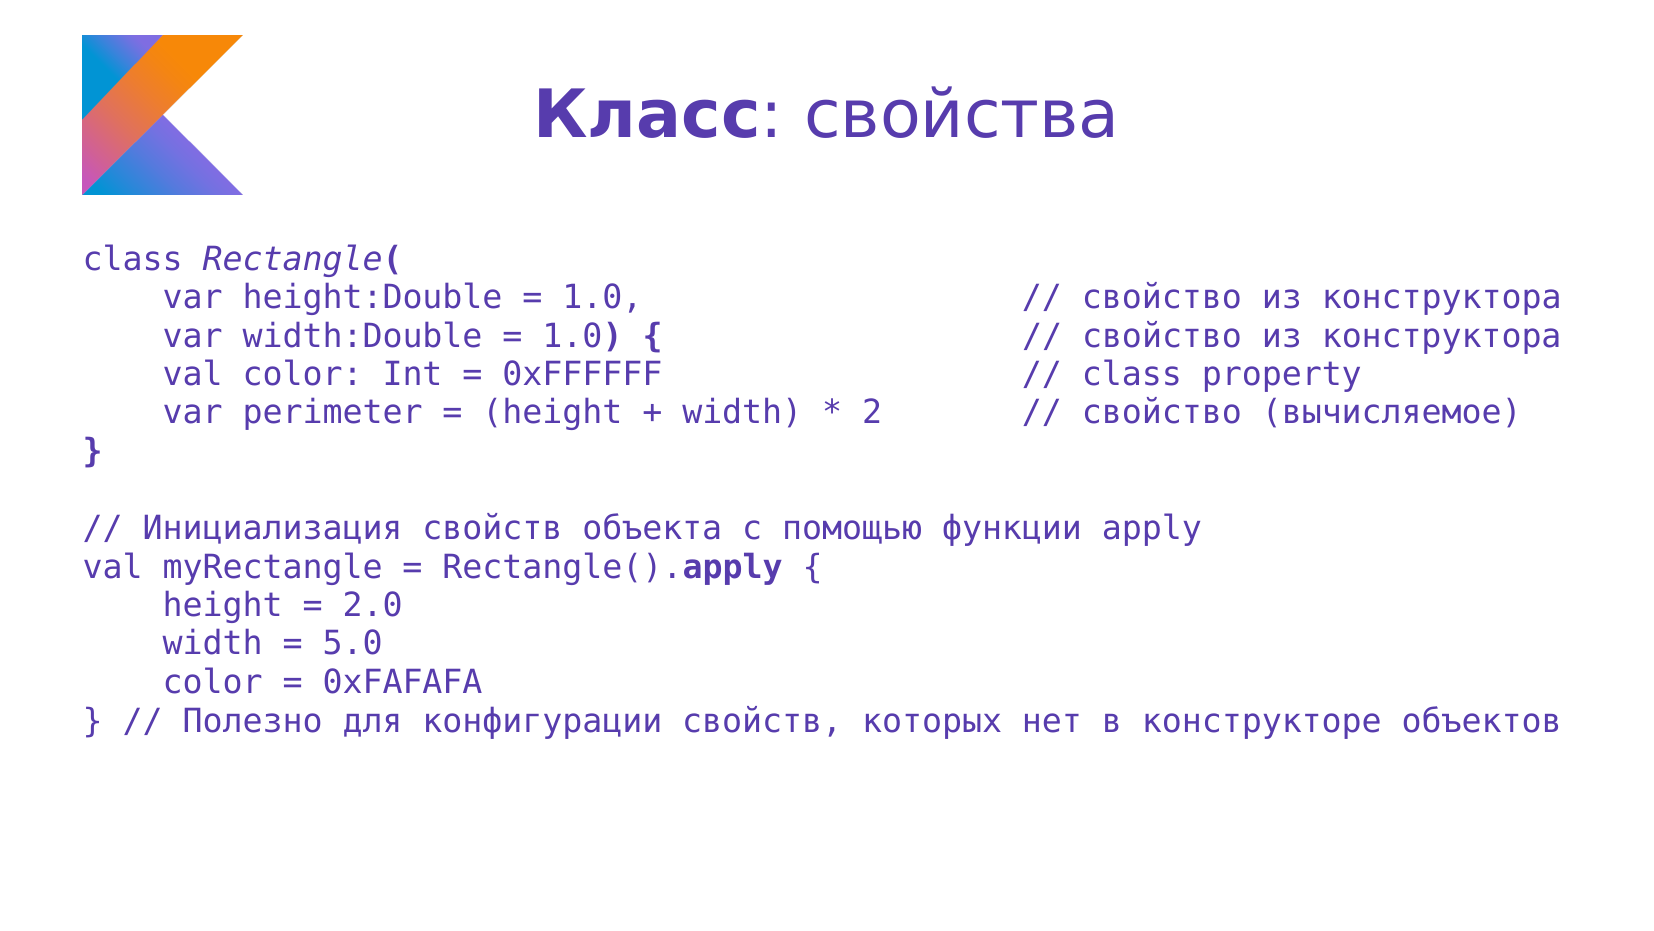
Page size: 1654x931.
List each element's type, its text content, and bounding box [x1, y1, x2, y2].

subtitle class Rectangle( var height:Double = 1.0, // свойство из конструктора var width:Double = 1.0) { // свойство из конструктора val color: Int = 0xFFFFFF // class property var perimeter = (height + width) * 2 // свойство (вычисляемое) } // Инициализация свойств объекта с помощью функции apply val myRectangle = Rectangle().apply { height = 2.0 width = 5.0 color = 0xFAFAFA } // Полезно для конфигурации свойств, которых нет в конструкторе объектов [82, 219, 1571, 875]
title Класс: свойства [243, 37, 1571, 193]
picture [82, 35, 243, 195]
